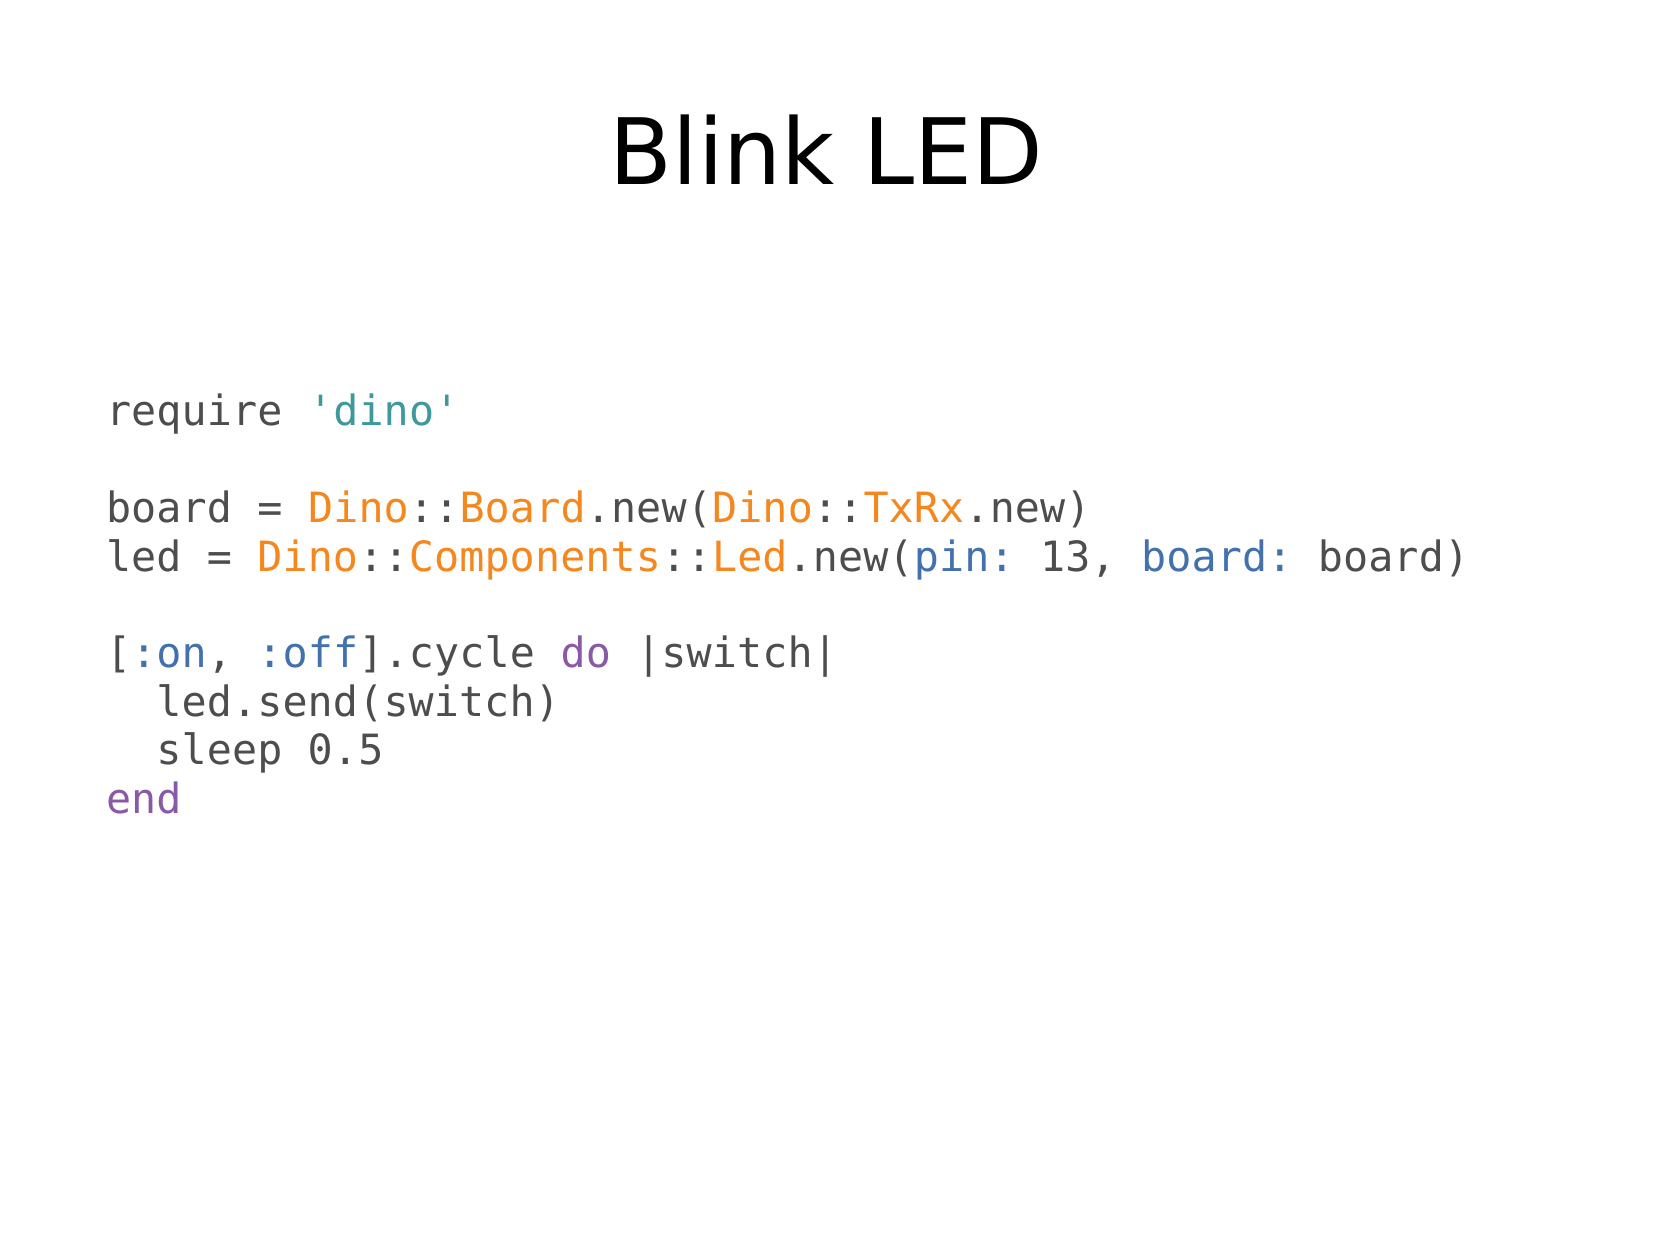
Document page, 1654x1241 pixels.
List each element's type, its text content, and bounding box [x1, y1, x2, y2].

text_box require 'dino' board = Dino::Board.new(Dino::TxRx.new) led = Dino::Components::Led.new(pin: 13, board: board) [:on, :off].cycle do |switch| led.send(switch) sleep 0.5 end [91, 379, 1576, 880]
title Blink LED [82, 49, 1571, 257]
